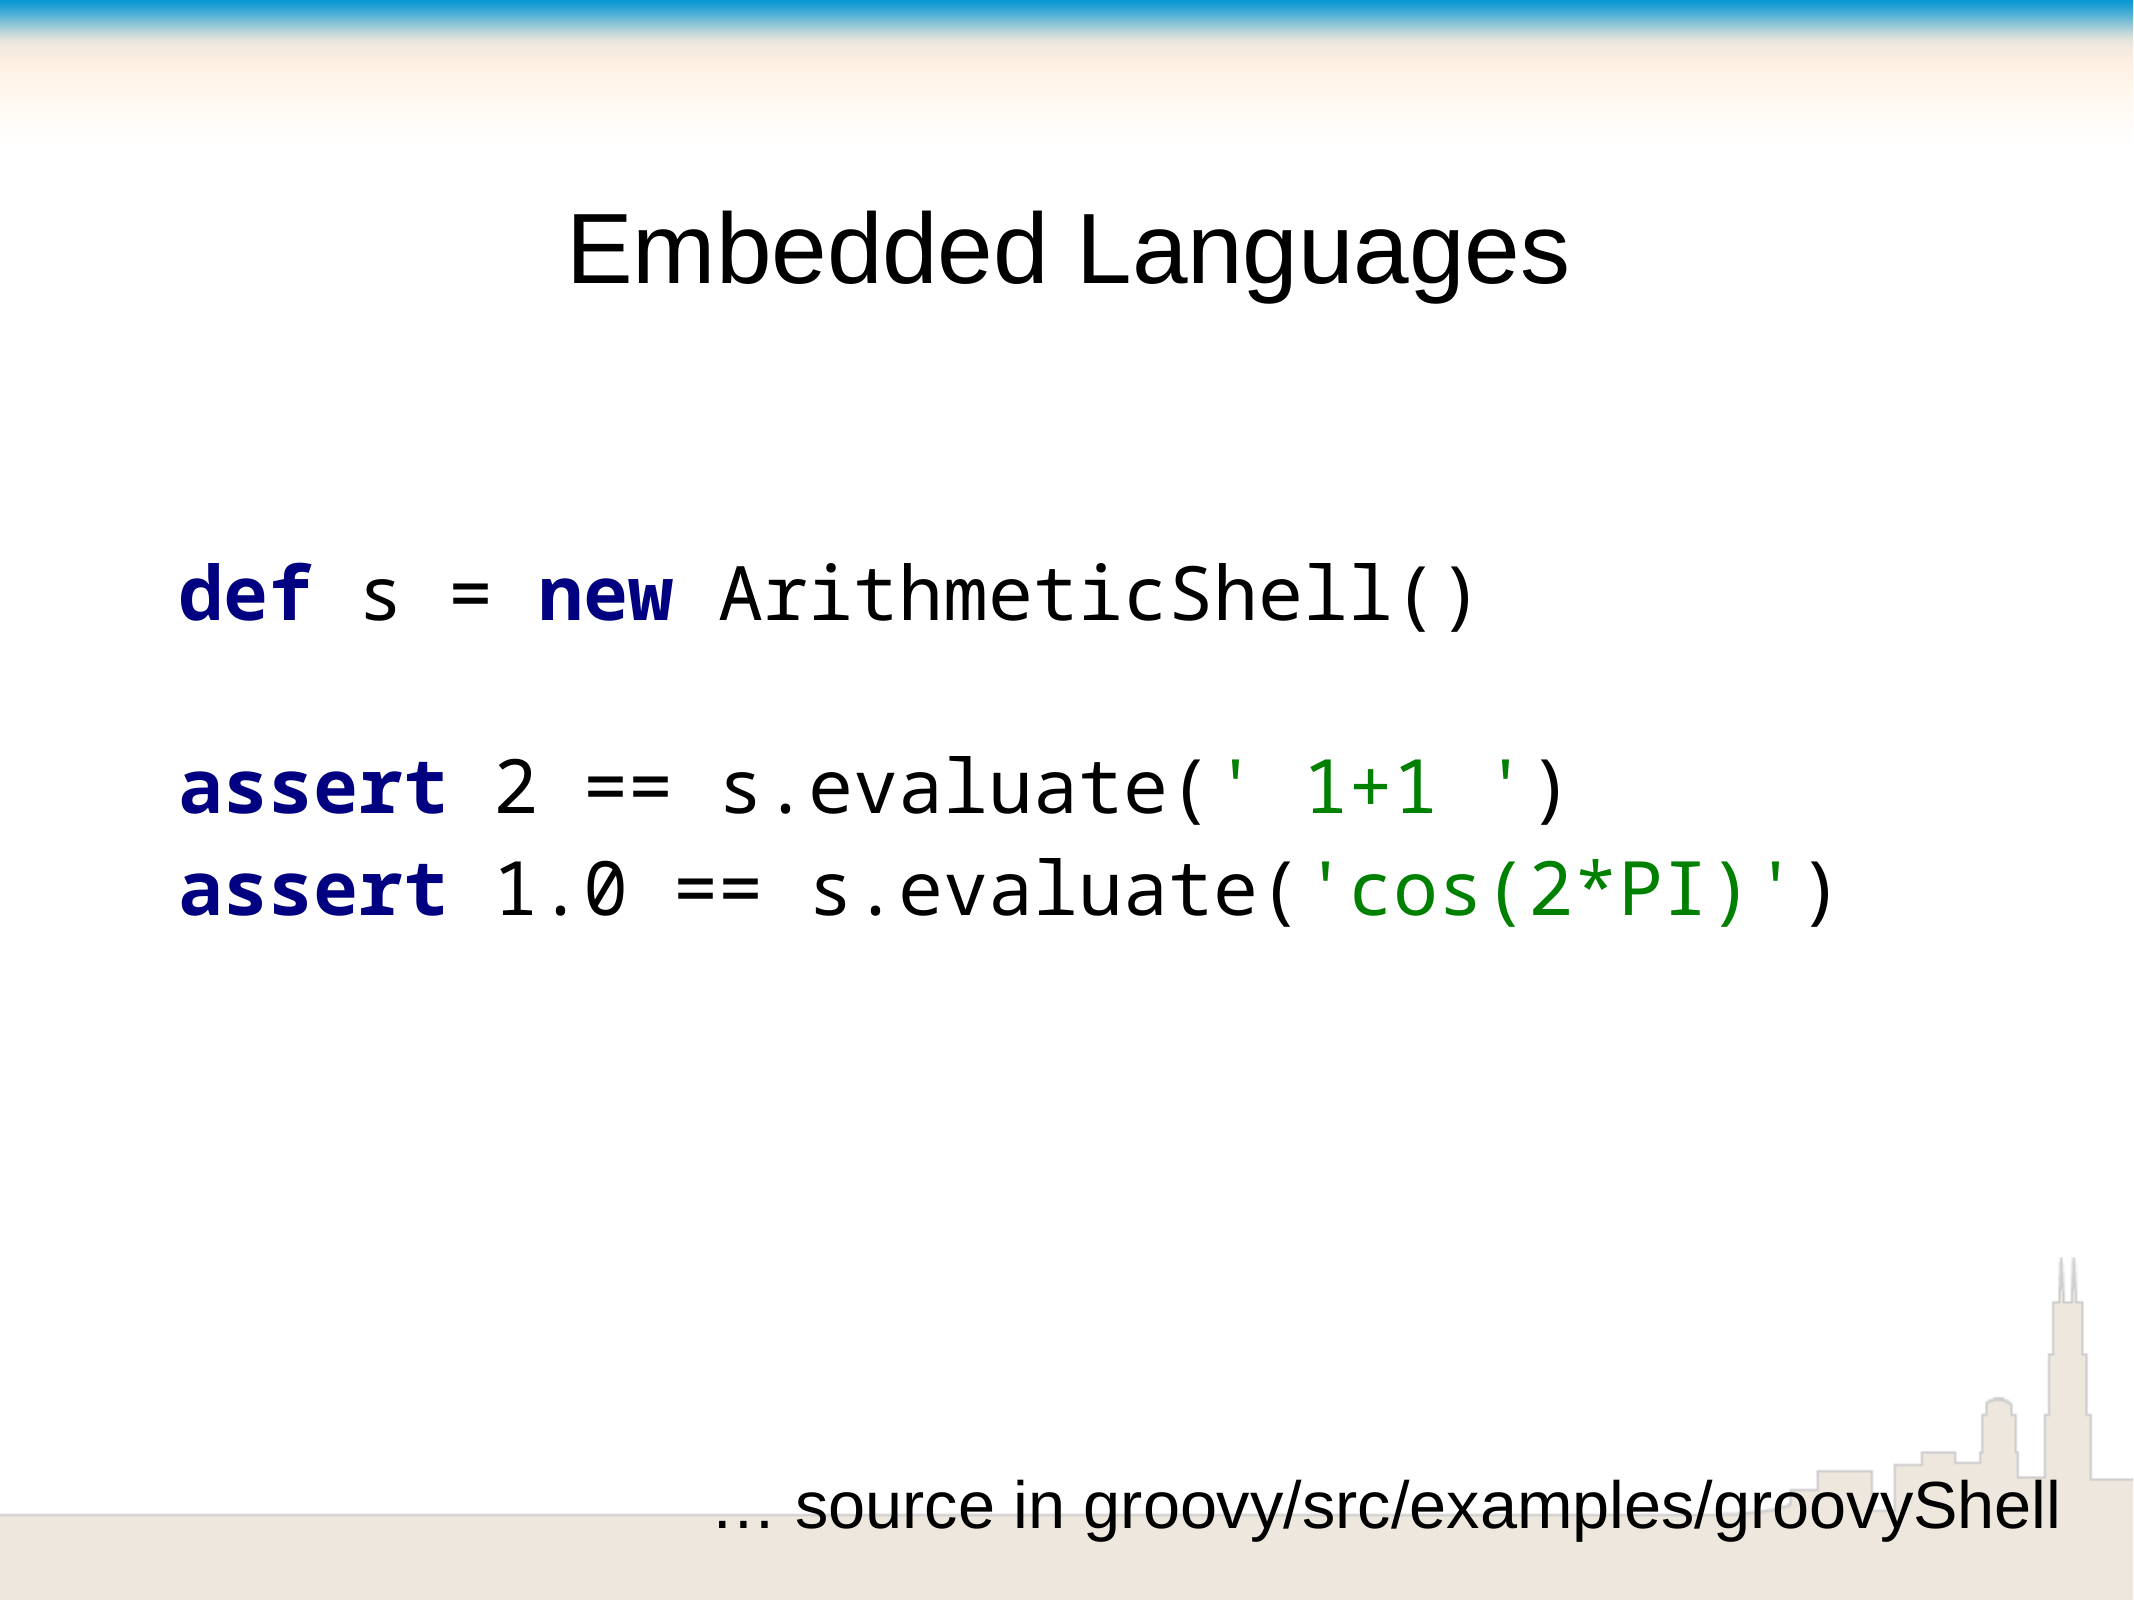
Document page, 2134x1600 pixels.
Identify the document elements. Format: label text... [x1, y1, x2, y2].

title Embedded Languages [62, 193, 2075, 305]
title … source in groovy/src/examples/groovyShell [50, 1459, 2063, 1552]
picture [0, 4, 2134, 1600]
subtitle def s = new ArithmeticShell() assert 2 == s.evaluate(' 1+1 ') assert 1.0 == s.evaluate('cos(2*PI)') [178, 371, 1955, 1414]
